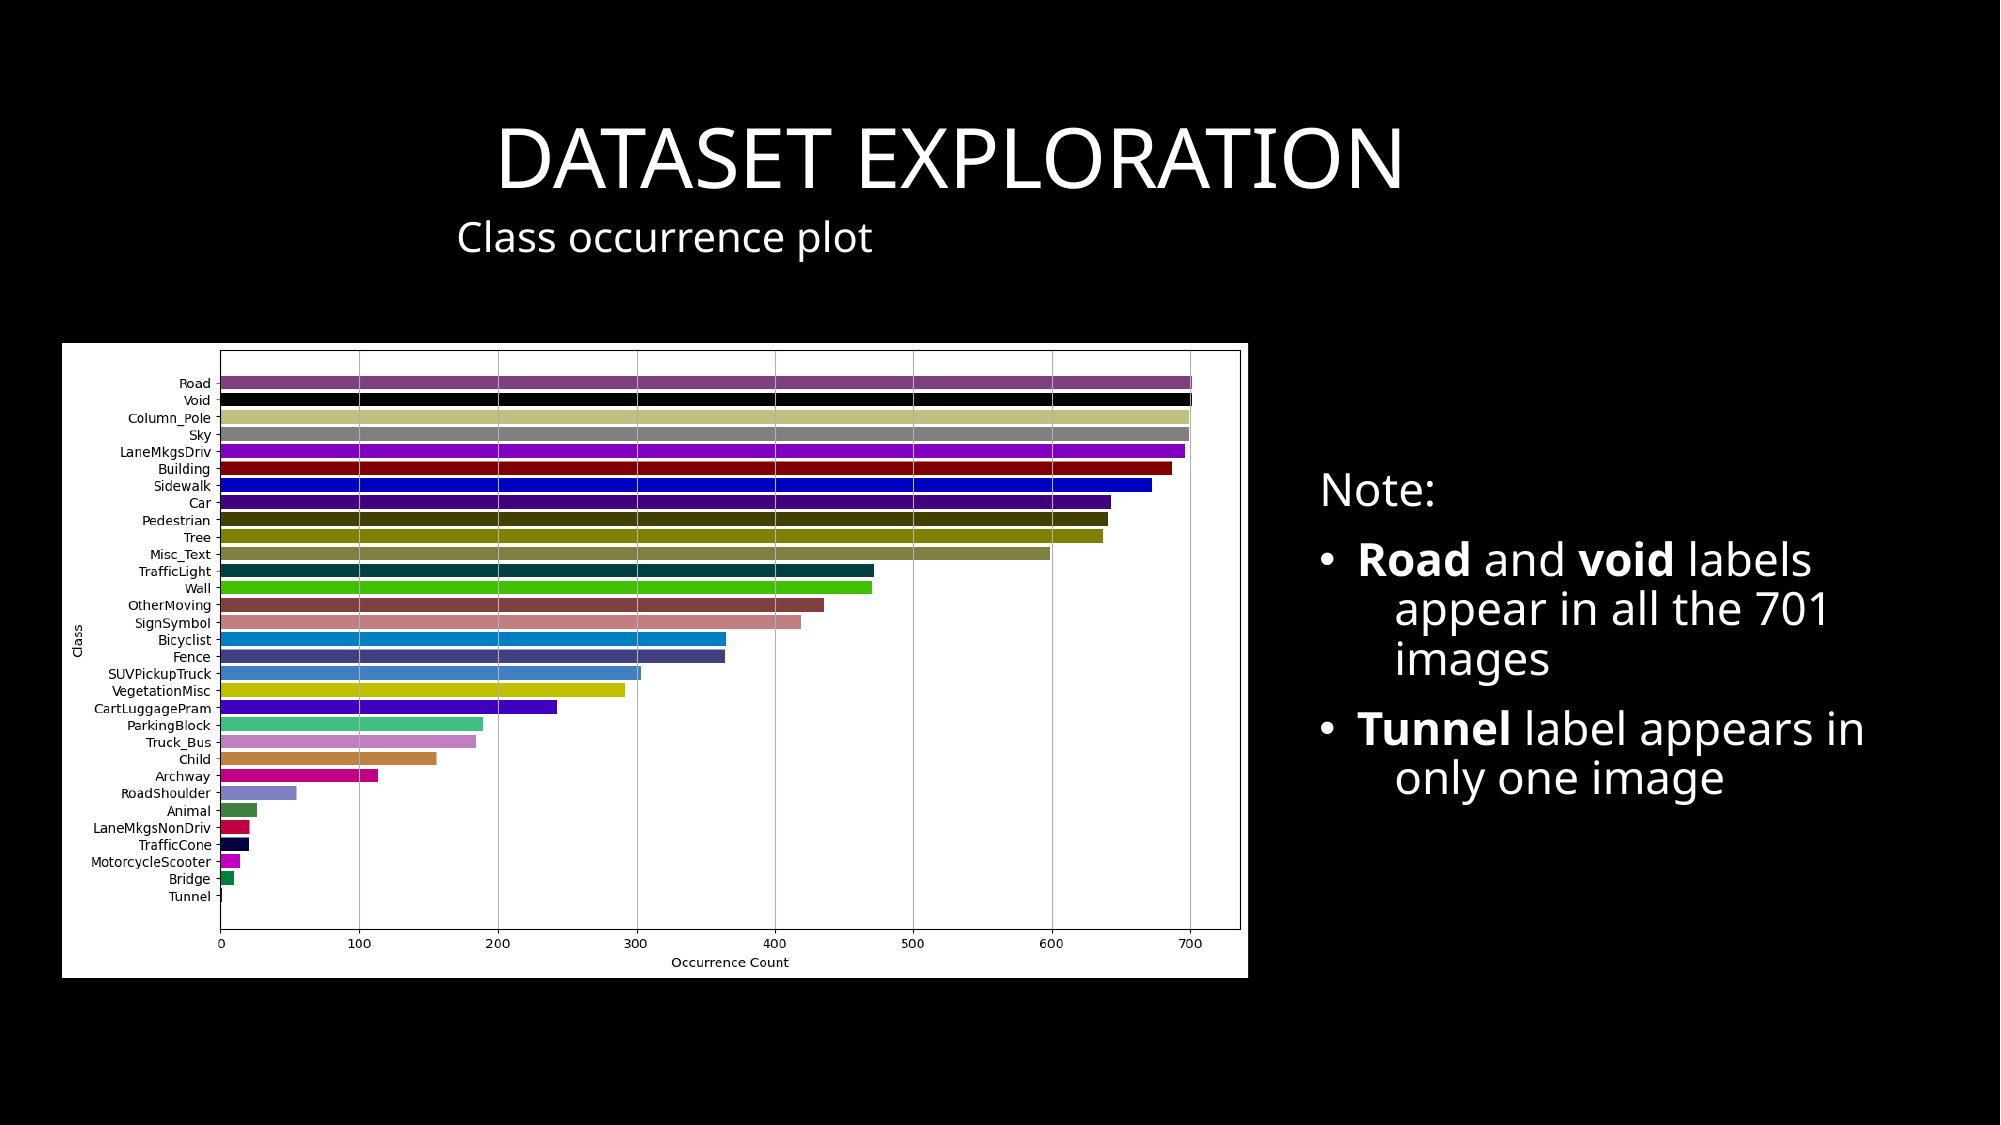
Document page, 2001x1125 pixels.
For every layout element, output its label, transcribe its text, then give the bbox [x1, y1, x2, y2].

picture [62, 343, 1249, 978]
title Class occurrence plot [441, 124, 1892, 354]
text_box Dataset exploration [479, 55, 1892, 268]
list Note: Road and void labels appear in all the 701 images Tunnel label appears in only one image [1304, 458, 1973, 863]
